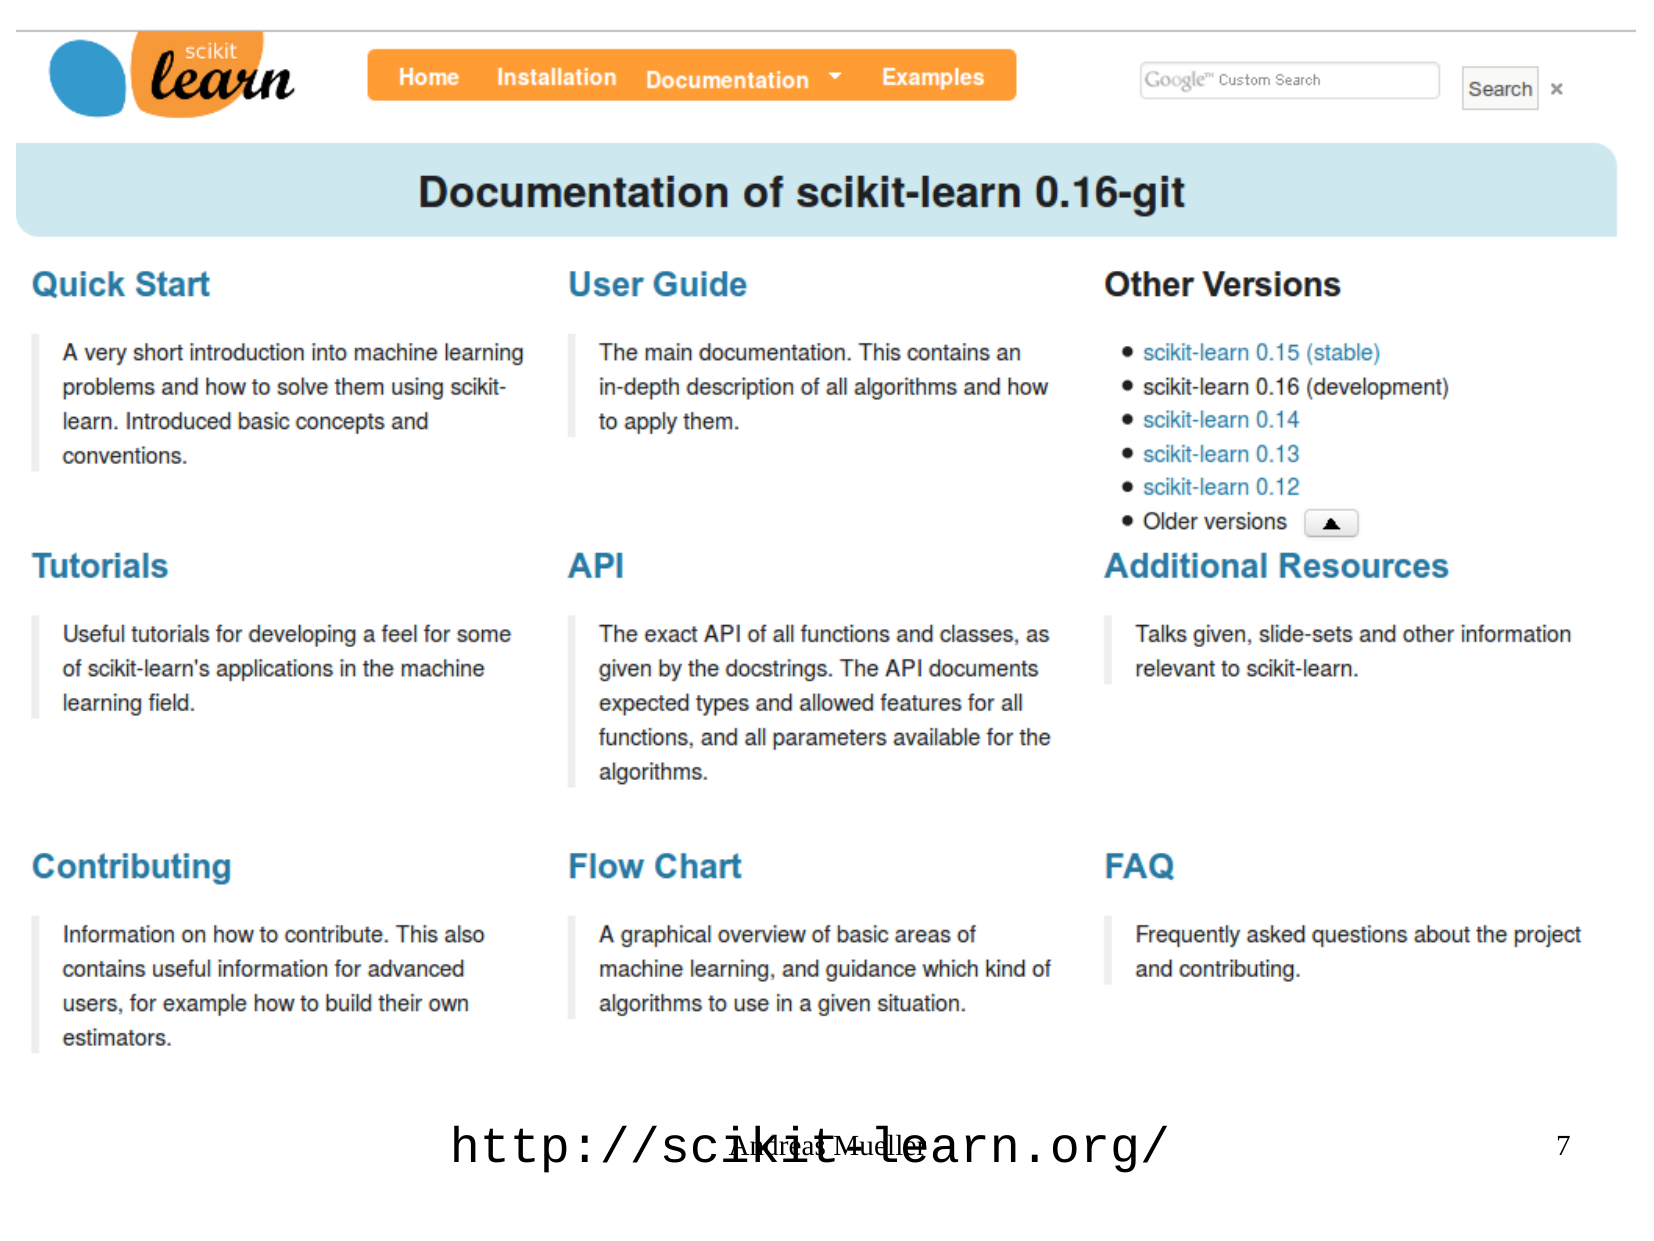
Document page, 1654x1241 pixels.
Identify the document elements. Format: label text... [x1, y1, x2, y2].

picture [16, 29, 1636, 1085]
text_box http://scikit-learn.org/ [435, 1113, 1185, 1186]
